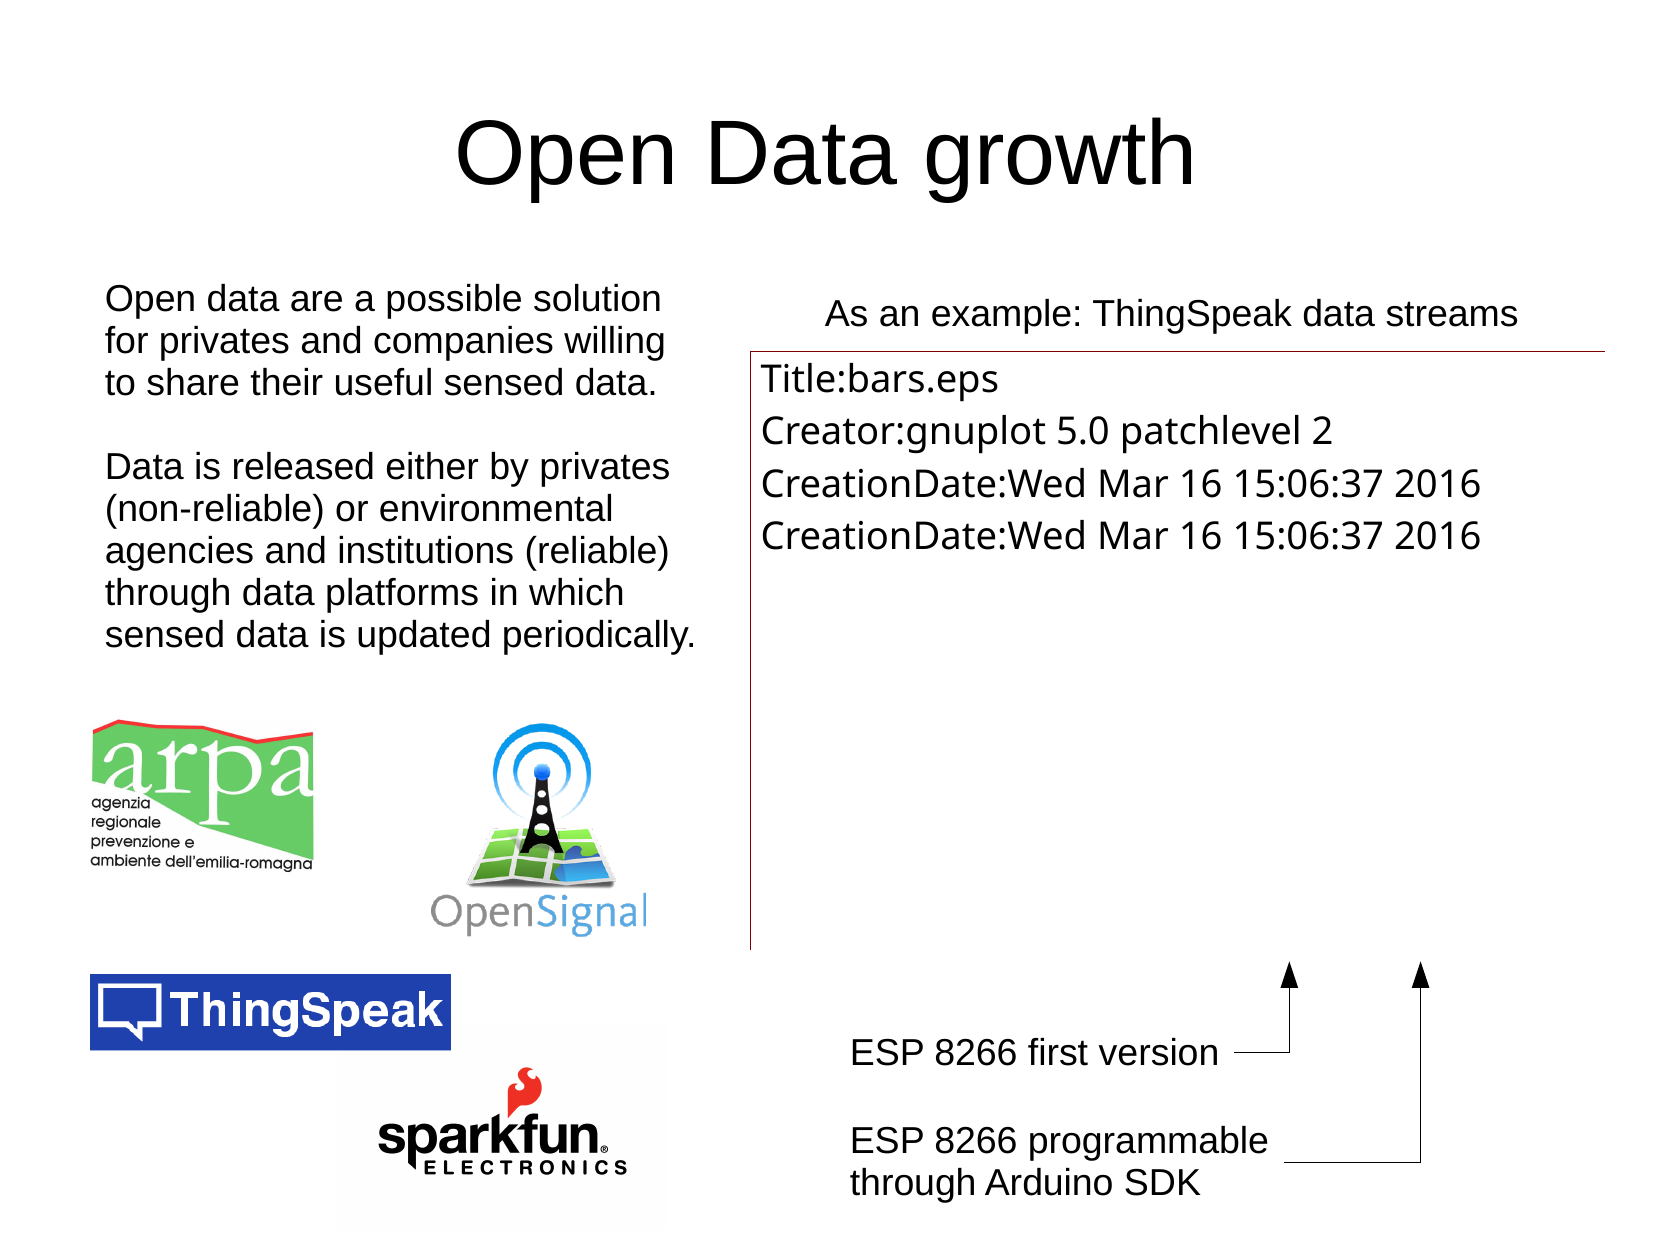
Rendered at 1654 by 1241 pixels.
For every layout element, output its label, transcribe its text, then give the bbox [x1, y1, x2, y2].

text_box Open data are a possible solution for privates and companies willing to share their useful sensed data. Data is released either by privates (non-reliable) or environmental agencies and institutions (reliable) through data platforms in which sensed data is updated periodically. [90, 270, 721, 663]
picture [90, 974, 668, 1231]
picture [90, 719, 316, 876]
picture [747, 349, 1606, 950]
picture [431, 722, 646, 937]
text_box As an example: ThingSpeak data streams [810, 285, 1534, 342]
title Open Data growth [82, 49, 1571, 257]
text_box ESP 8266 programmable through Arduino SDK [835, 1112, 1284, 1212]
text_box ESP 8266 first version [835, 1023, 1235, 1081]
